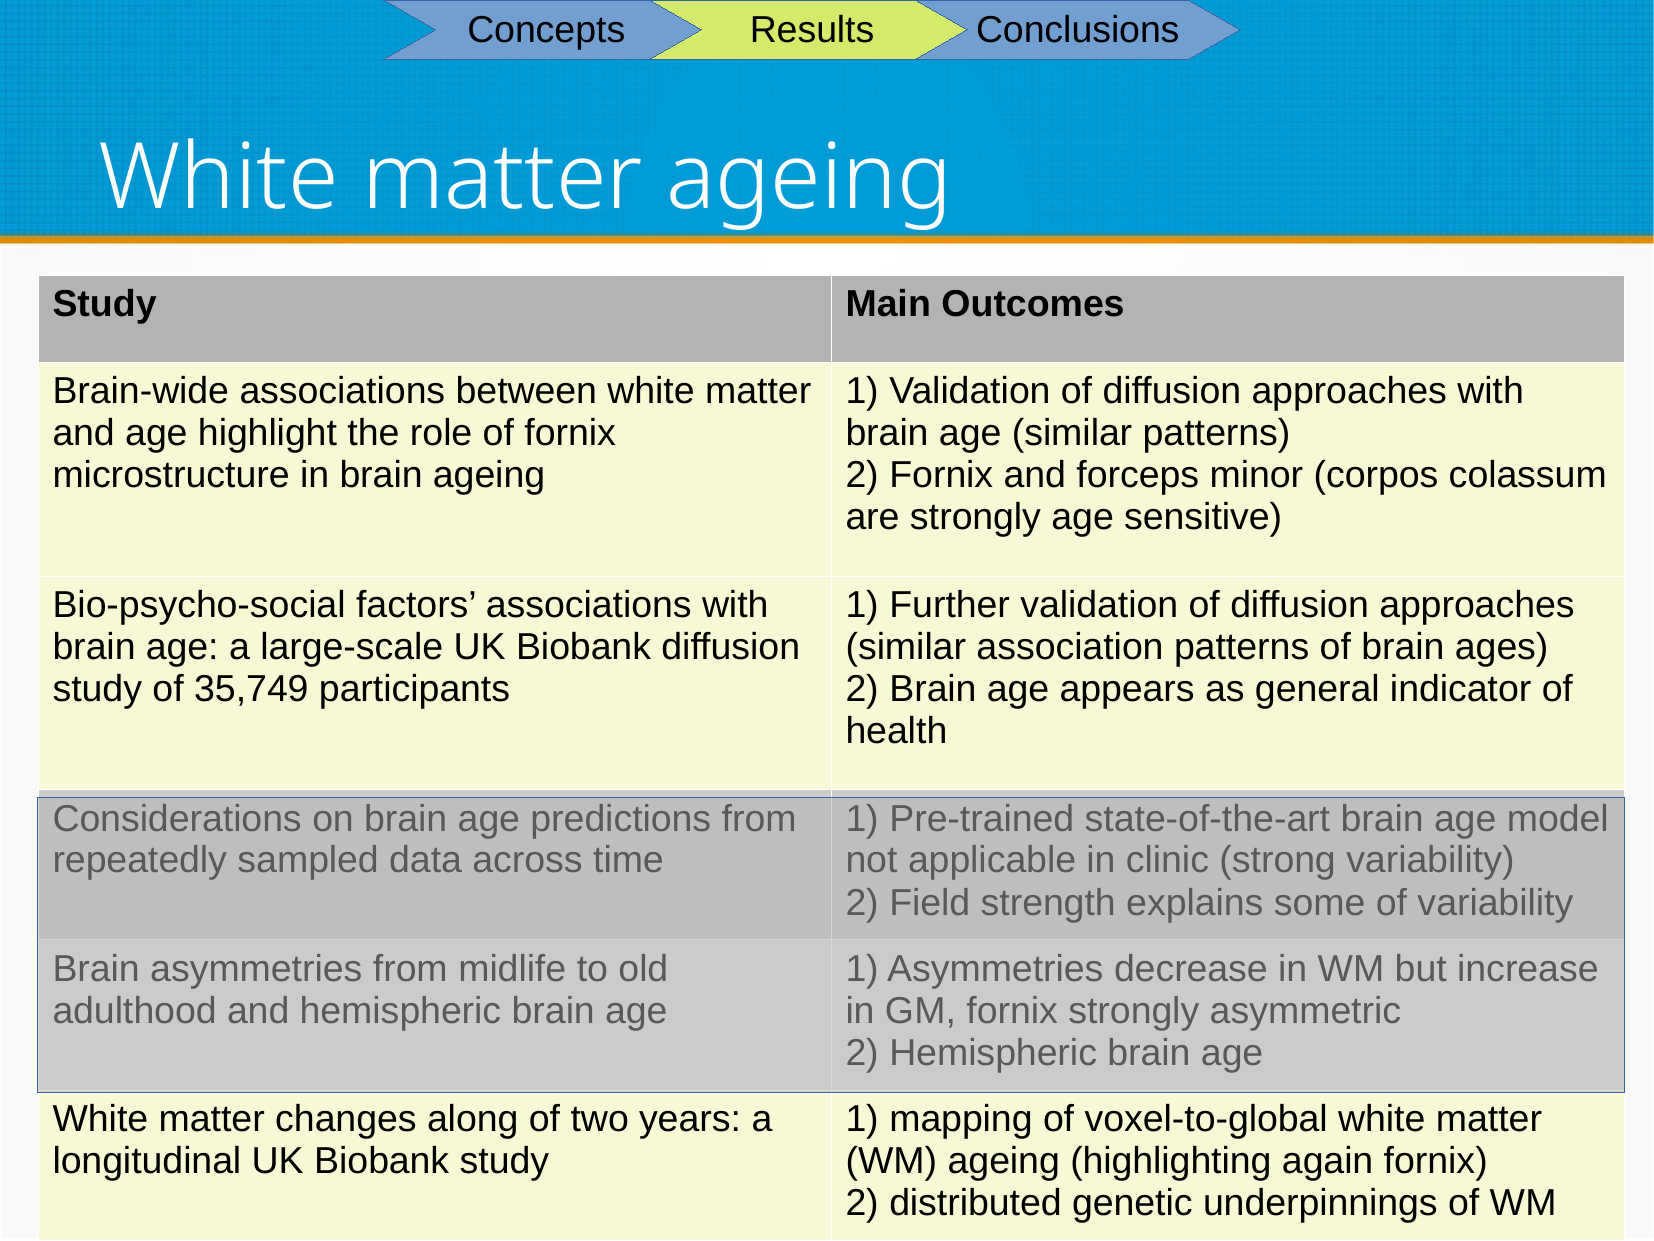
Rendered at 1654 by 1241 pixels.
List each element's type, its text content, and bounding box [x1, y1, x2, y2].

text_box Concepts [383, 0, 700, 60]
table_cell Brain‐wide associations between white matter and age highlight the role of fornix microstructure in brain ageing [39, 363, 831, 576]
text_box Conclusions [915, 0, 1241, 60]
table_header Main Outcomes [832, 276, 1624, 362]
title White matter ageing [98, 19, 1654, 227]
table_cell 1) Further validation of diffusion approaches (similar association patterns of brain ages) 2) Brain age appears as general indicator of health [832, 577, 1624, 789]
table_cell Considerations on brain age predictions from repeatedly sampled data across time [39, 790, 831, 797]
text_box Results [649, 0, 966, 60]
table_cell 1) mapping of voxel-to-global white matter (WM) ageing (highlighting again fornix) 2) distributed genetic underpinnings of WM [832, 1093, 1624, 1240]
text_box [37, 797, 1625, 1093]
picture [0, 233, 1654, 1241]
table_header Study [39, 276, 831, 362]
table_cell White matter changes along of two years: a longitudinal UK Biobank study [39, 1093, 831, 1240]
table_cell Bio-psycho-social factors’ associations with brain age: a large-scale UK Biobank diffusion study of 35,749 participants [39, 577, 831, 789]
table_cell 1) Validation of diffusion approaches with brain age (similar patterns) 2) Fornix and forceps minor (corpos colassum are strongly age sensitive) [832, 363, 1624, 576]
table_cell 1) Pre-trained state-of-the-art brain age model not applicable in clinic (strong variability) 2) Field strength explains some of variability [832, 790, 1624, 797]
